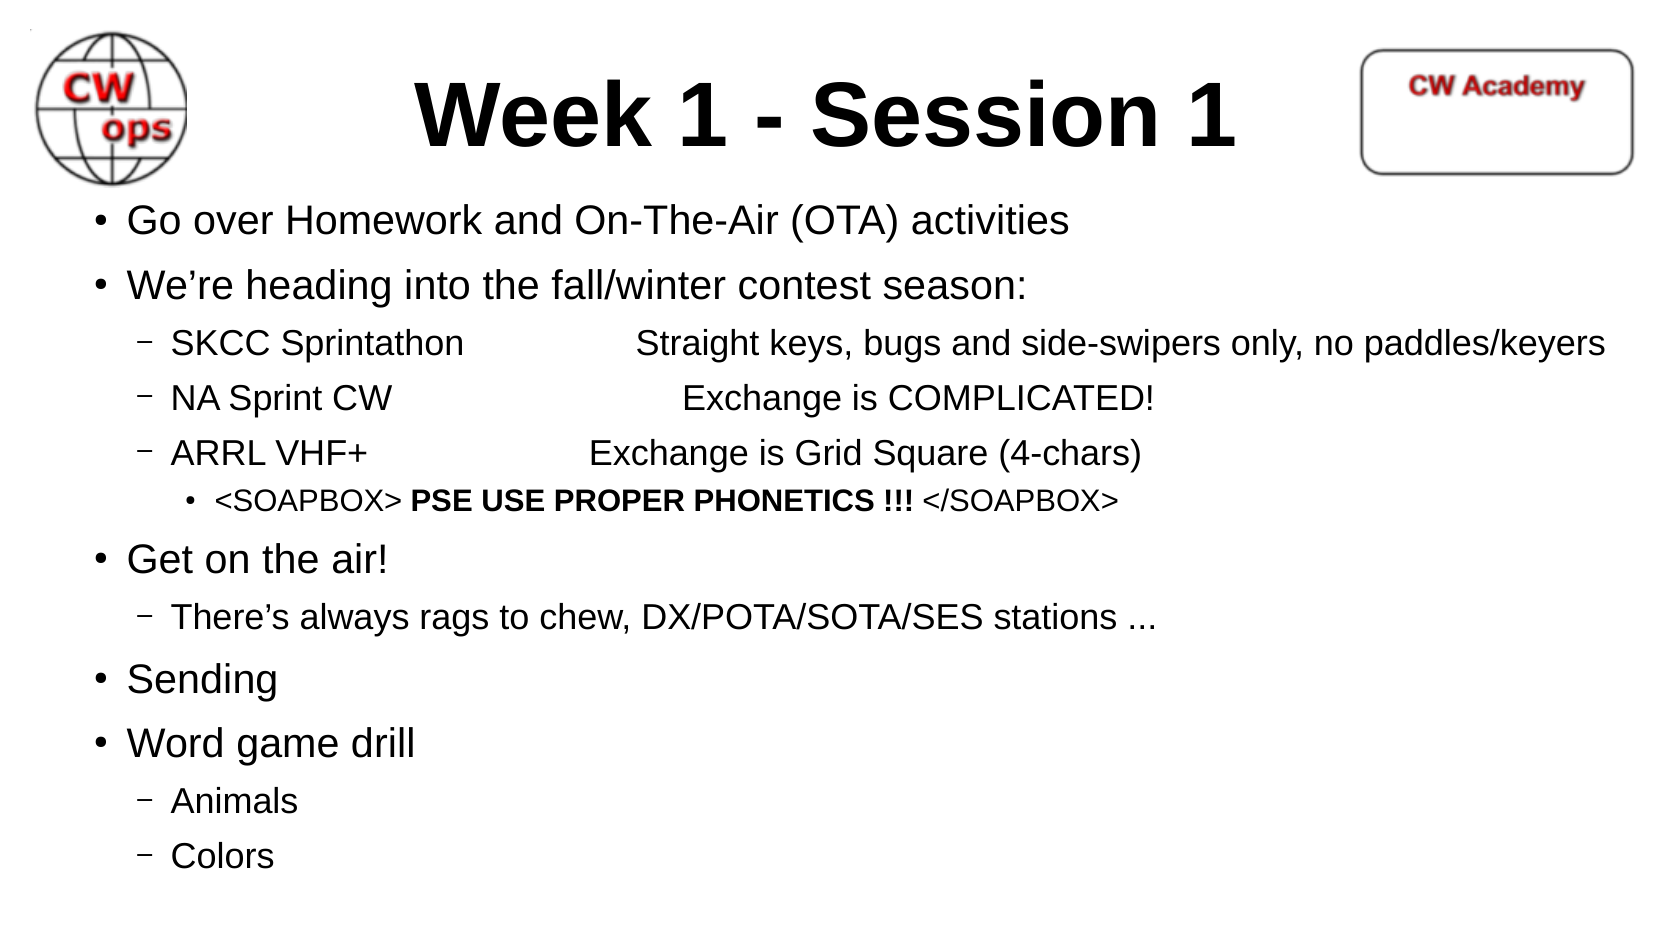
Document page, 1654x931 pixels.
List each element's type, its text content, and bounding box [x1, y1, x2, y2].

picture [30, 29, 187, 194]
title Week 1 - Session 1 [82, 37, 1571, 193]
list Go over Homework and On-The-Air (OTA) activities We’re heading into the fall/winter contest season: SKCC Sprintathon Straight keys, bugs and side-swipers only, no paddles/keyers NA Sprint CW Exchange is COMPLICATED! ARRL VHF+ Exchange is Grid Square (4-chars) <SOAPBOX> PSE USE PROPER PHONETICS !!! </SOAPBOX> Get on the air! There’s always rags to chew, DX/POTA/SOTA/SES stations ... Sending Word game drill Animals Colors [82, 197, 1636, 901]
picture [1571, 37, 1640, 186]
